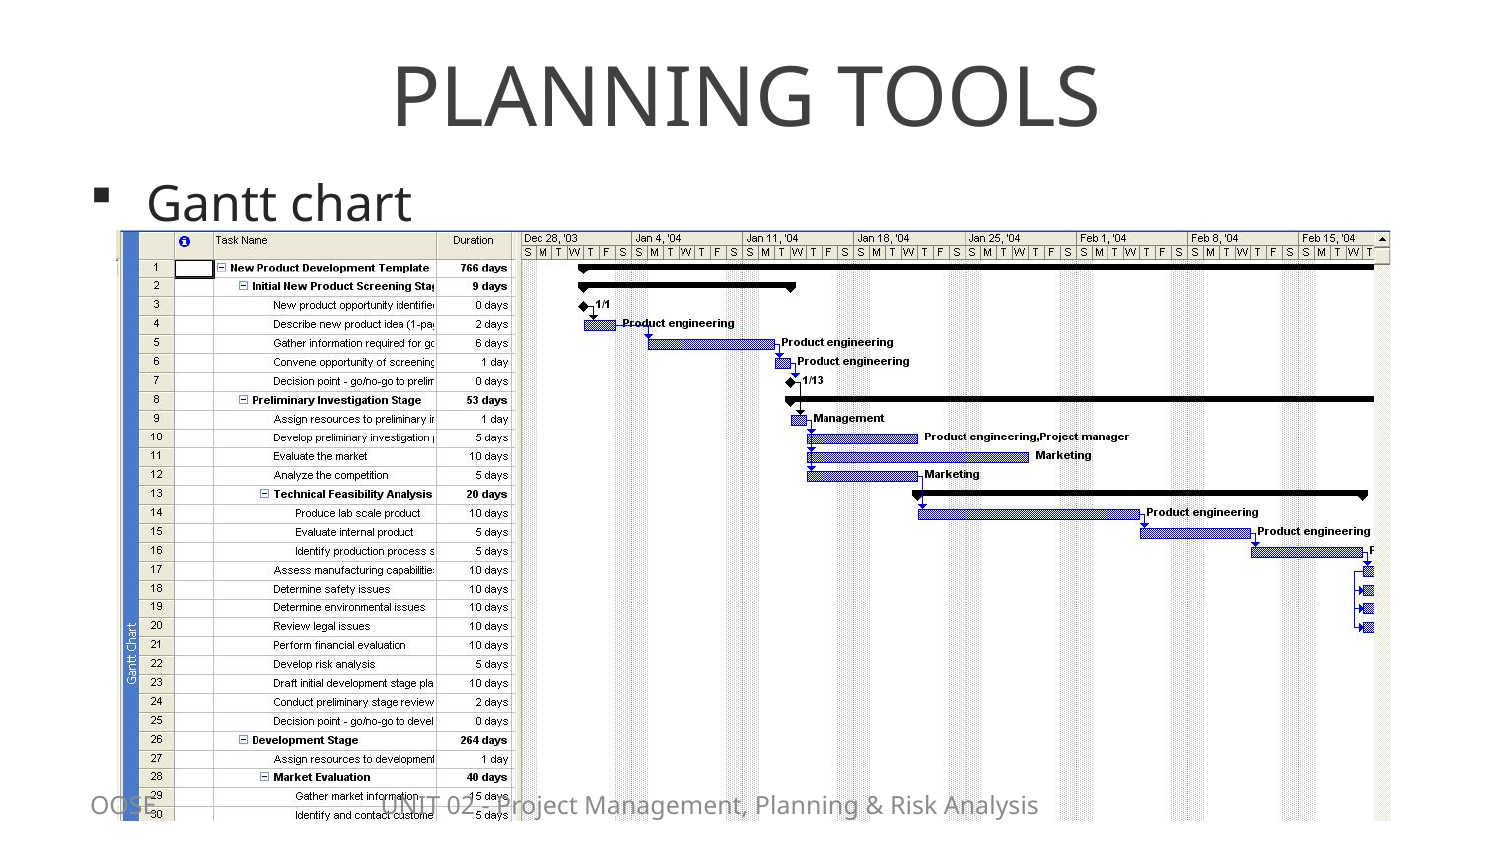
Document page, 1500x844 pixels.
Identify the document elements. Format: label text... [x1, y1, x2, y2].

list Gantt chart [75, 163, 1467, 789]
slide_number [1172, 782, 1425, 827]
footer UNIT 02 - Project Management, Planning & Risk Analysis [341, 782, 1080, 827]
slide_number OOSE [75, 782, 310, 827]
title Planning tools [25, 23, 1467, 164]
picture [116, 230, 1391, 821]
